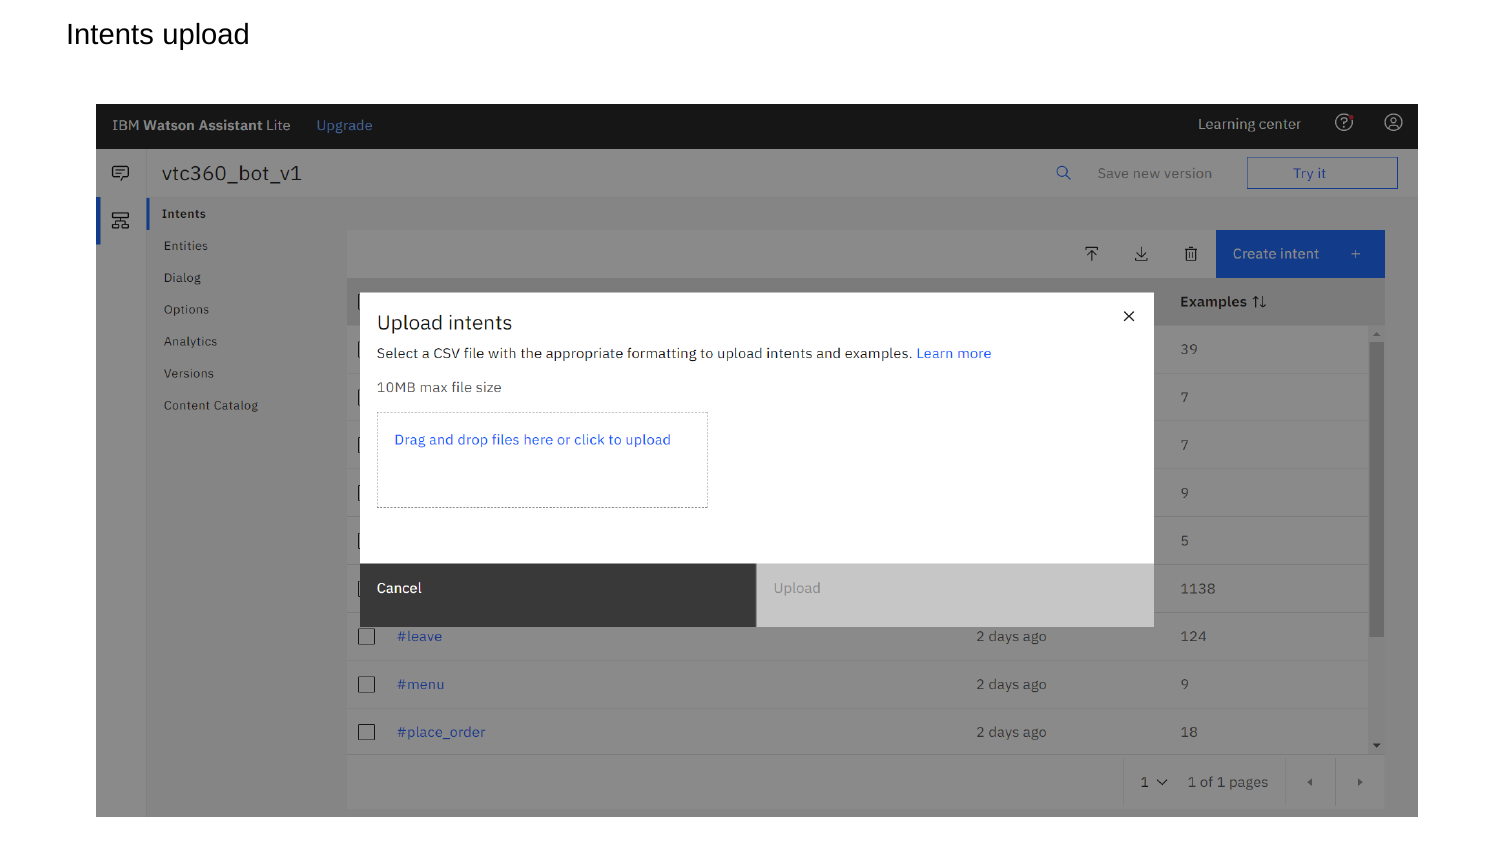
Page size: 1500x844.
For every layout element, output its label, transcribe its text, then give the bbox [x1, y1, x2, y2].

picture [96, 105, 1418, 817]
title Intents upload [51, 0, 1449, 105]
